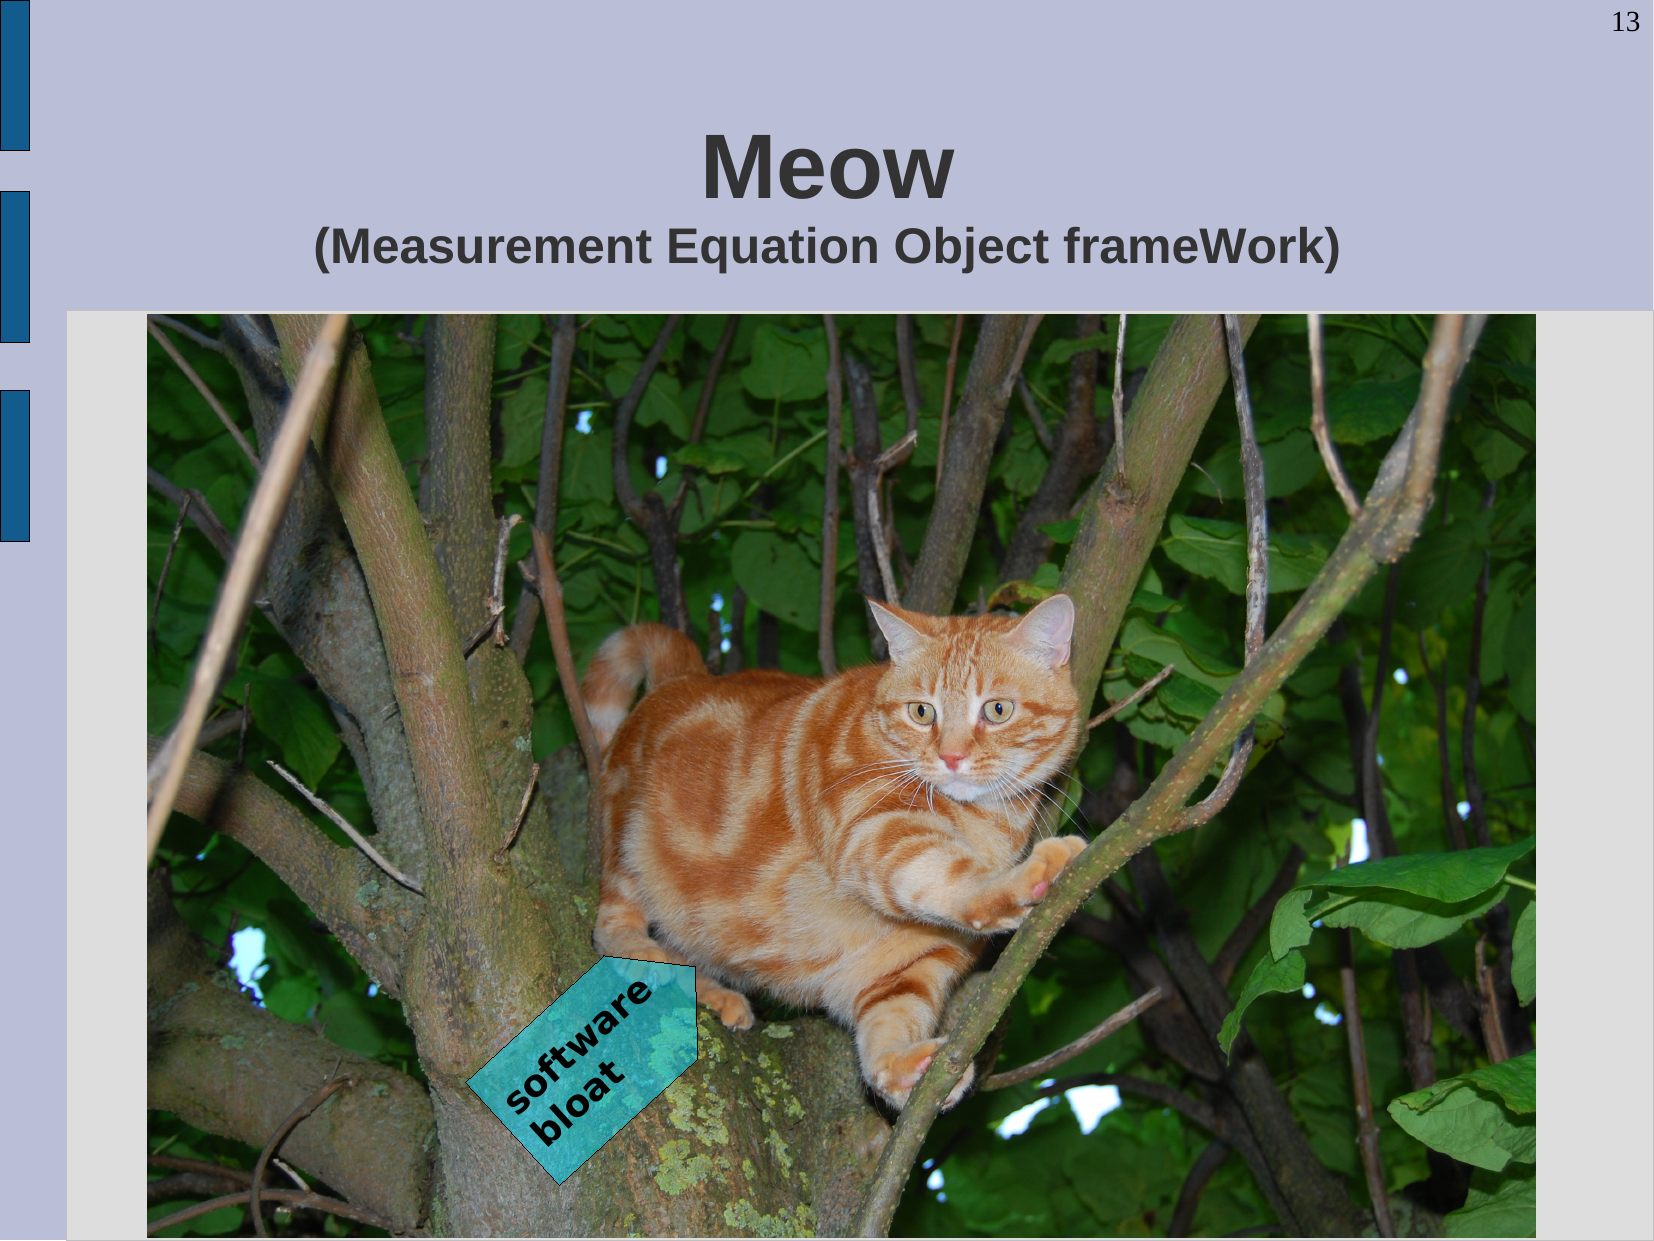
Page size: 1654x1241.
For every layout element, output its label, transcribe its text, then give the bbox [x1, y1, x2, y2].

picture [147, 314, 1536, 1238]
title Meow (Measurement Equation Object frameWork) [121, 98, 1534, 291]
text_box software bloat [465, 955, 698, 1186]
